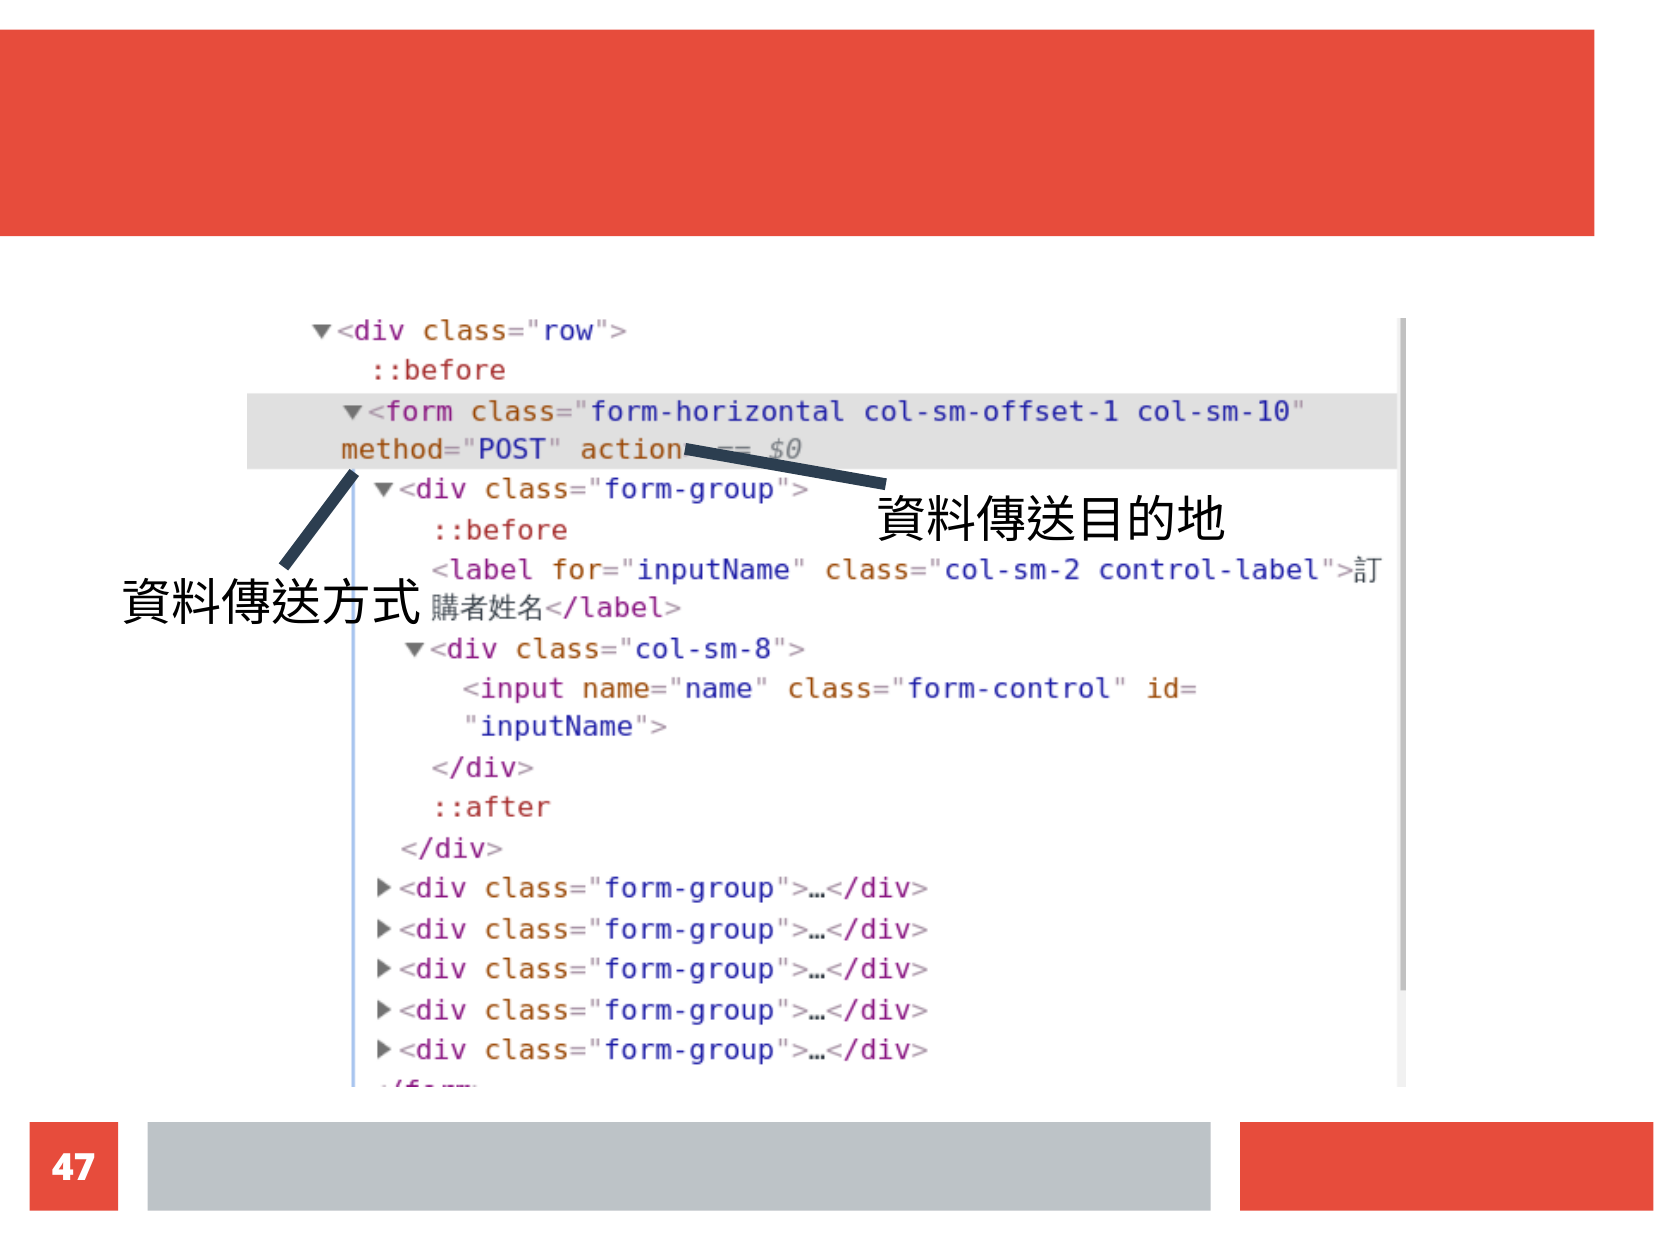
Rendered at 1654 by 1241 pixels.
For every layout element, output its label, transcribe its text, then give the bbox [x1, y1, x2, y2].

text_box 資料傳送目的地 [862, 472, 1264, 619]
picture [247, 318, 1406, 1087]
text_box 資料傳送方式 [106, 555, 449, 701]
